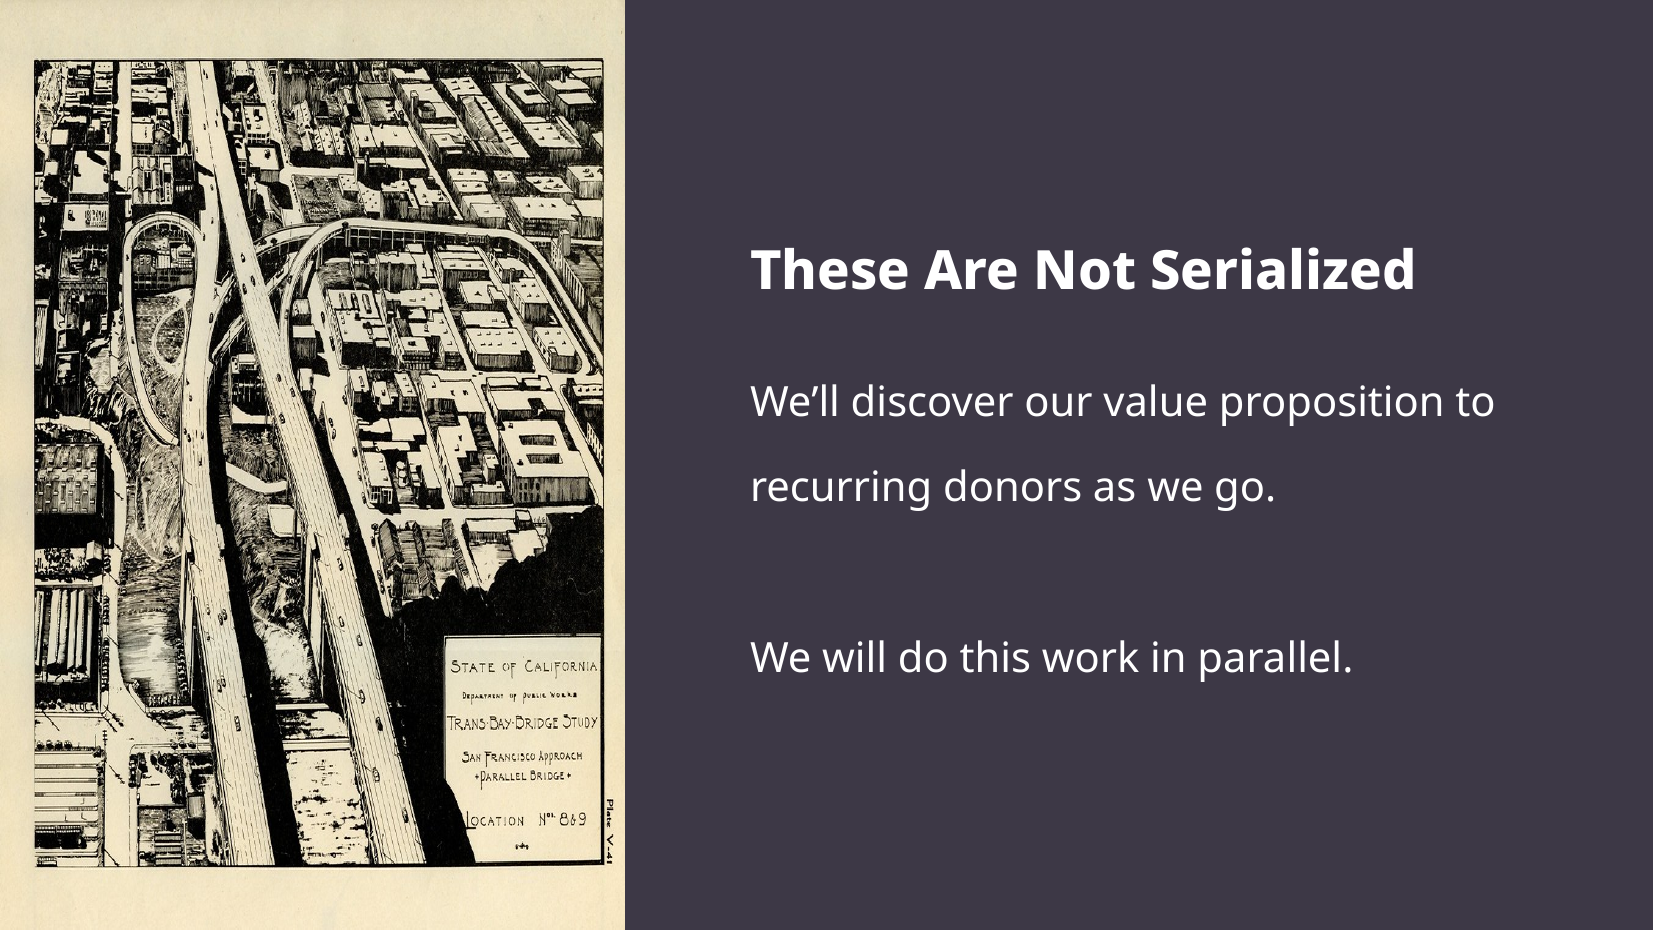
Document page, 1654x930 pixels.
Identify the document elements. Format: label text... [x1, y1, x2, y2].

picture [0, 0, 625, 930]
subtitle We’ll discover our value proposition to recurring donors as we go. We will do this work in parallel. [750, 342, 1501, 883]
title These Are Not Serialized [750, 150, 1501, 306]
